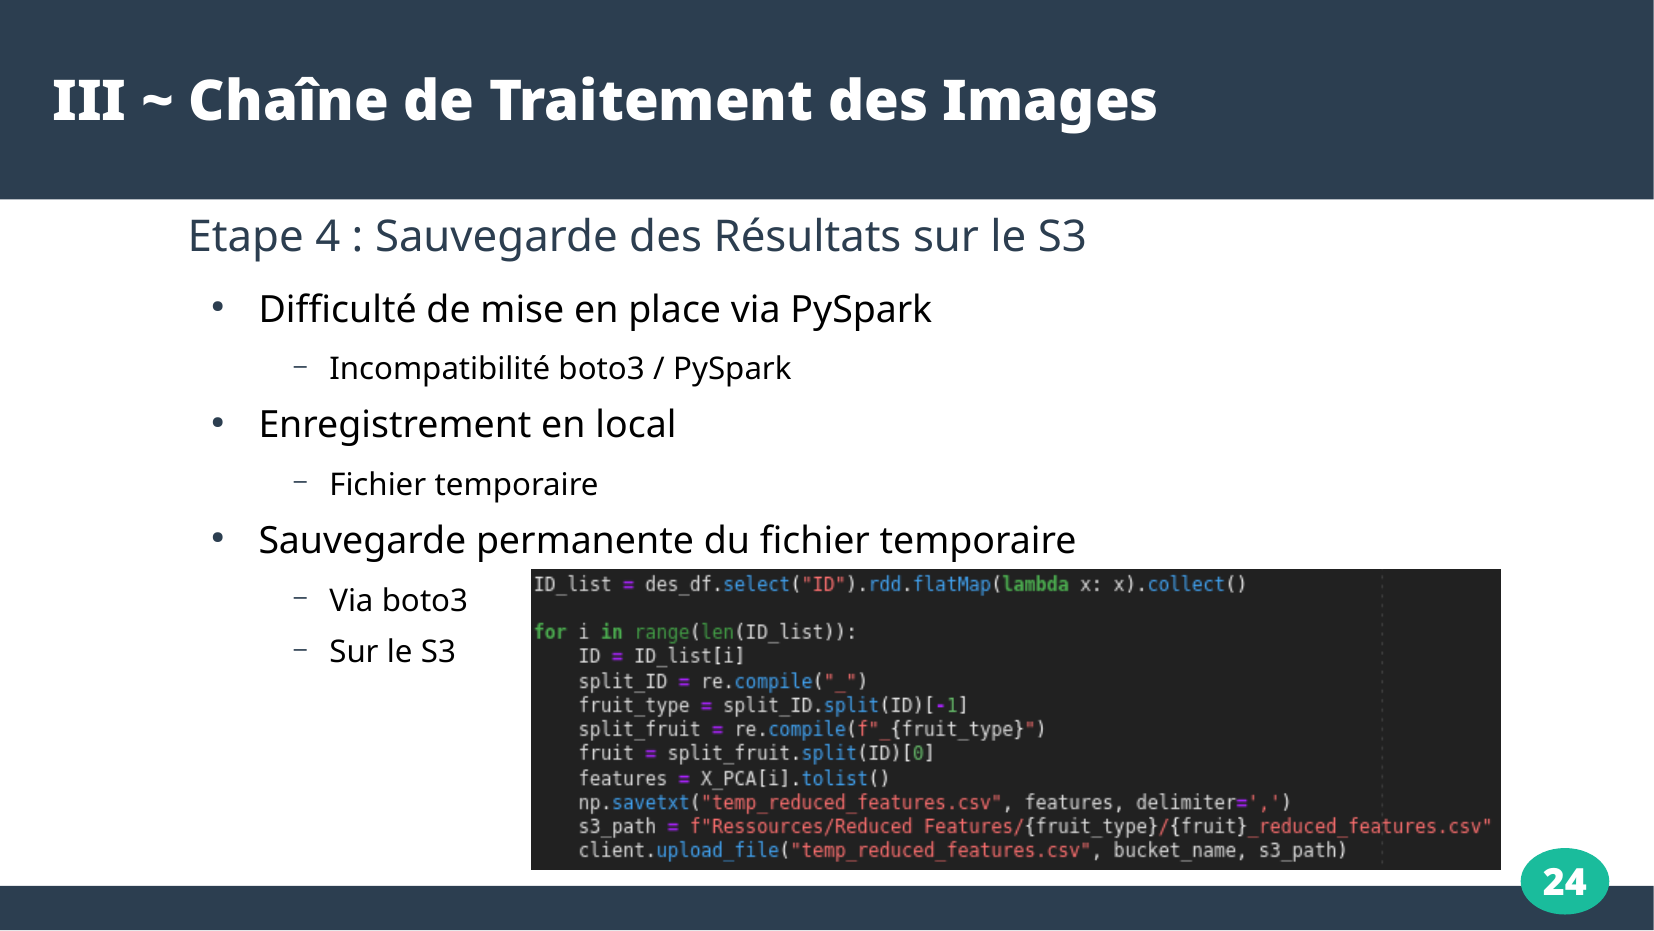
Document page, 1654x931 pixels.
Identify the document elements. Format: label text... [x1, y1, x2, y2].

title III ~ Chaîne de Traitement des Images [0, 39, 1621, 158]
list Etape 4 : Sauvegarde des Résultats sur le S3 Difficulté de mise en place via PySpark Incompatibilité boto3 / PySpark Enregistrement en local Fichier temporaire Sauvegarde permanente du fichier temporaire Via boto3 Sur le S3 [45, 204, 1636, 826]
picture [531, 569, 1501, 871]
